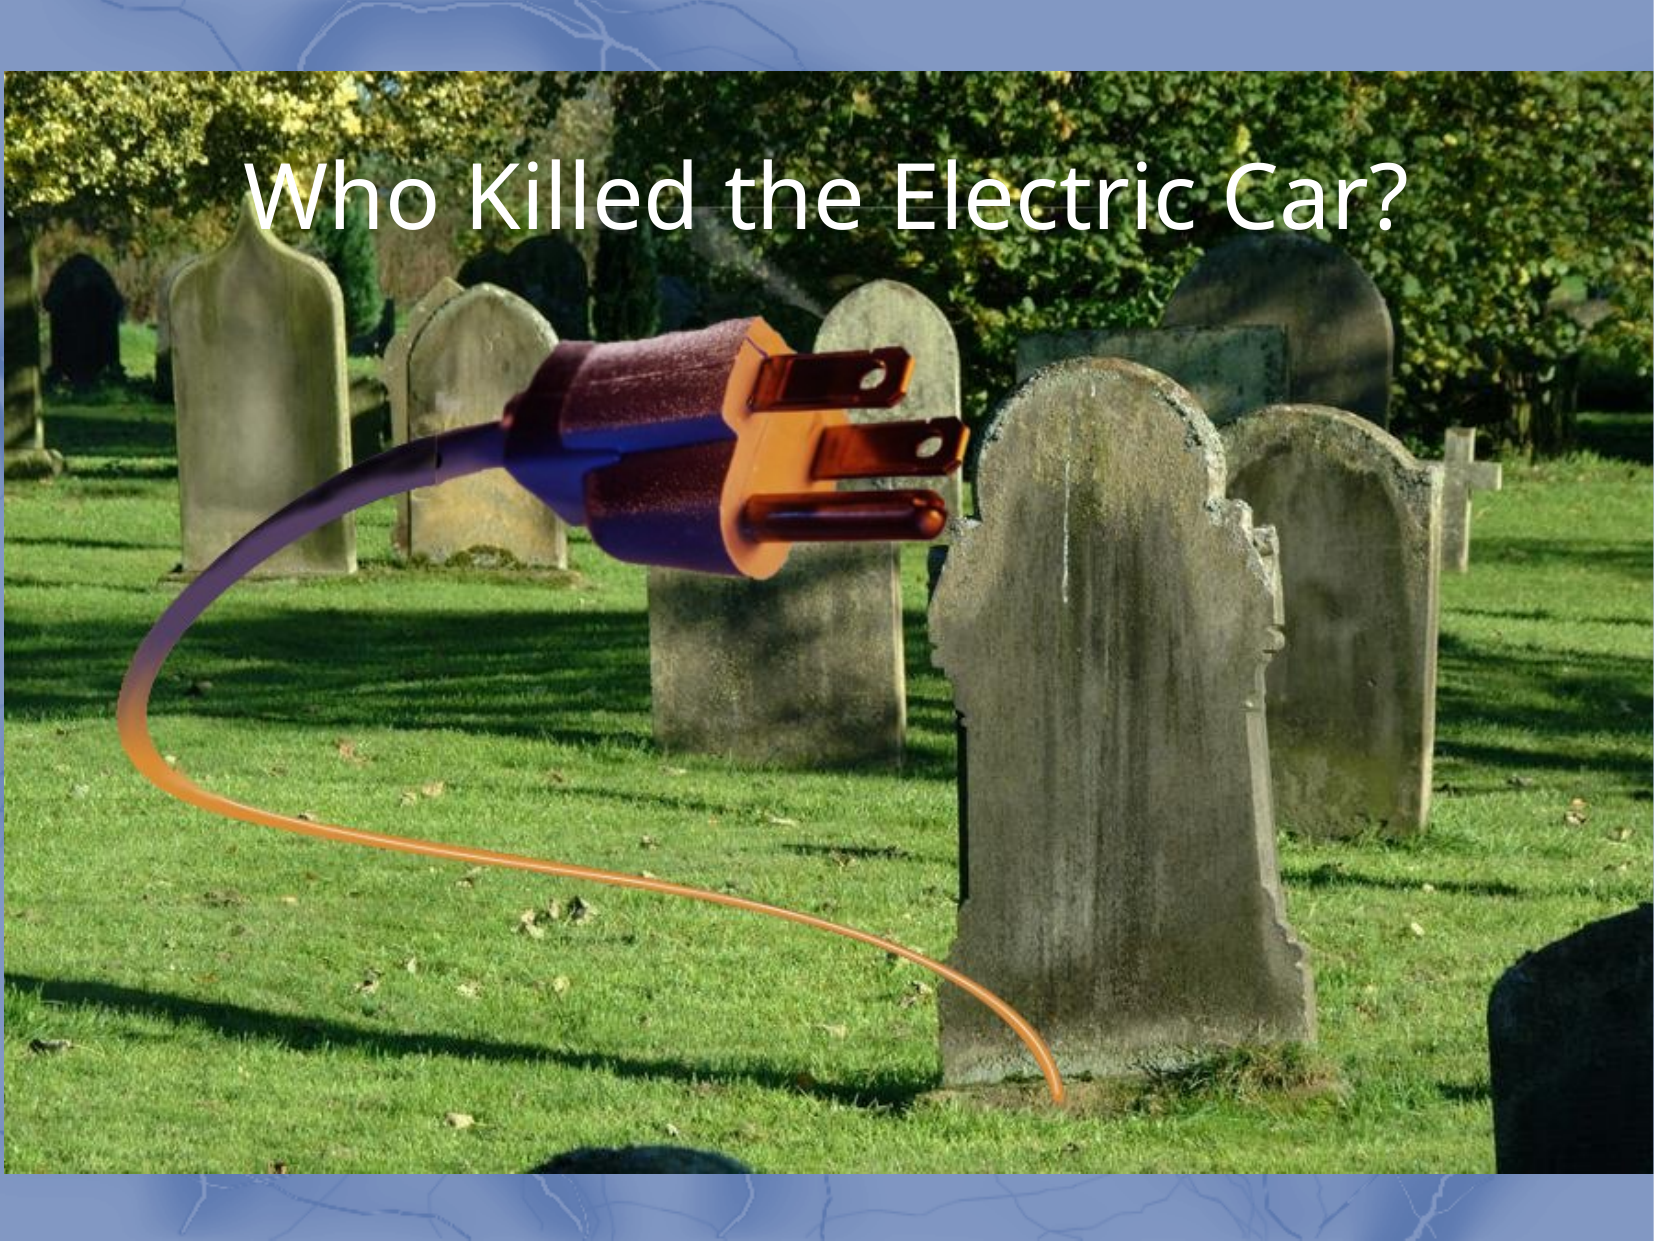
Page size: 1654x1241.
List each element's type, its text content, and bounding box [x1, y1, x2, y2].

picture [0, 0, 1654, 1241]
title Who Killed the Electric Car? [118, 90, 1536, 298]
